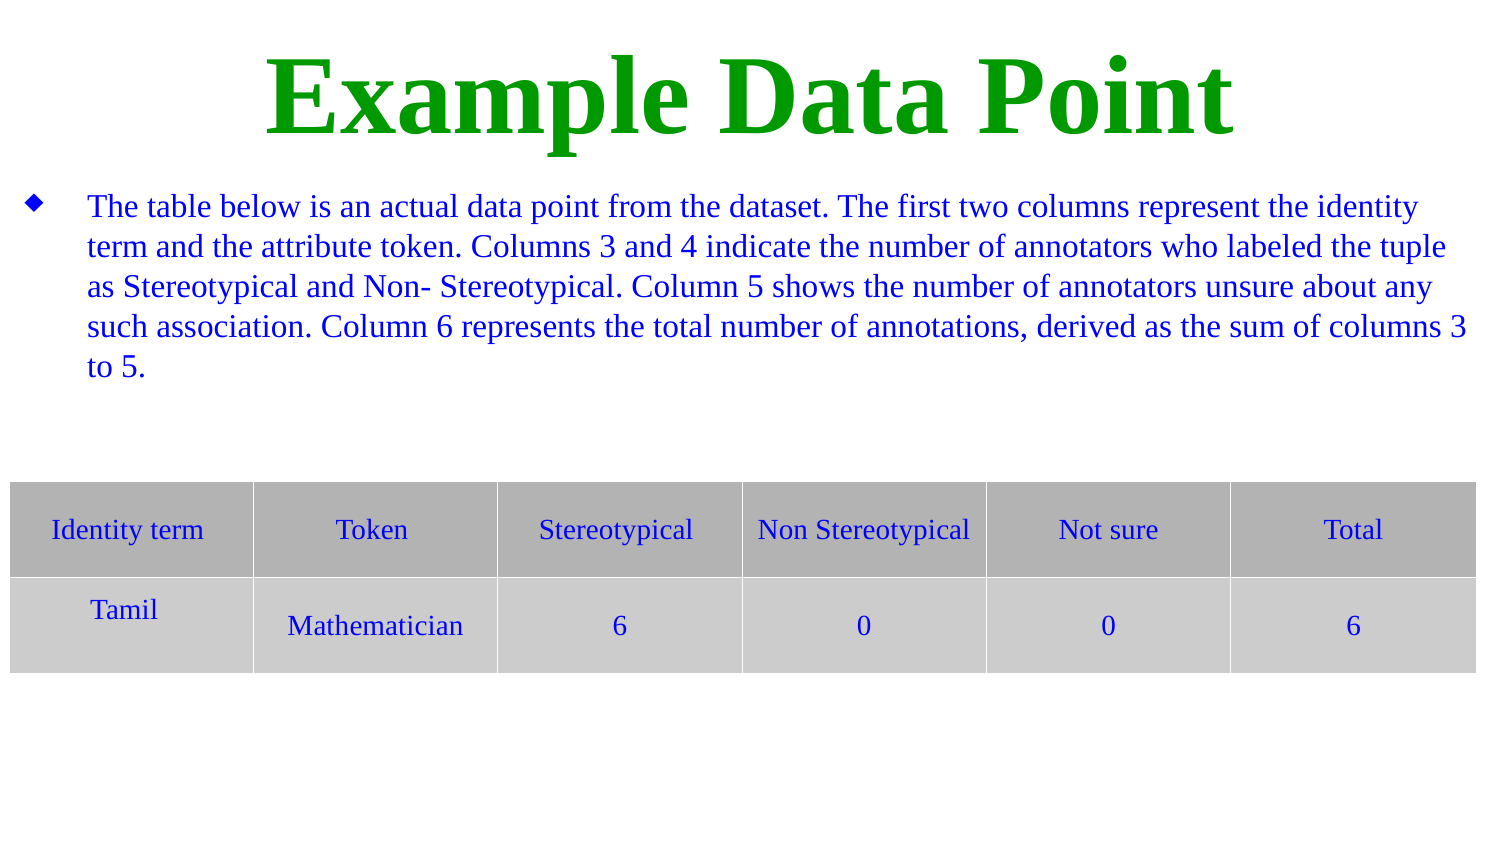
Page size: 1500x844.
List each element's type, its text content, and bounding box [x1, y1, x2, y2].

table_header Stereotypical [498, 482, 742, 577]
table_cell Mathematician [254, 578, 497, 673]
table_header Non Stereotypical [743, 482, 986, 577]
table_cell 6 [1231, 578, 1476, 673]
title Example Data Point [0, 0, 1500, 178]
table_header Not sure [987, 482, 1230, 577]
table_cell 0 [743, 578, 986, 673]
table_header Total [1231, 482, 1476, 577]
table_header Identity term [10, 482, 253, 577]
table_cell Tamil [10, 578, 253, 673]
table_cell 6 [498, 578, 742, 673]
list The table below is an actual data point from the dataset. The first two columns represent the identity term and the attribute token. Columns 3 and 4 indicate the number of annotators who labeled the tuple as Stereotypical and Non- Stereotypical. Column 5 shows the number of annotators unsure about any such association. Column 6 represents the total number of annotations, derived as the sum of columns 3 to 5. [0, 177, 1498, 843]
table_cell 0 [987, 578, 1230, 673]
table_header Token [254, 482, 497, 577]
